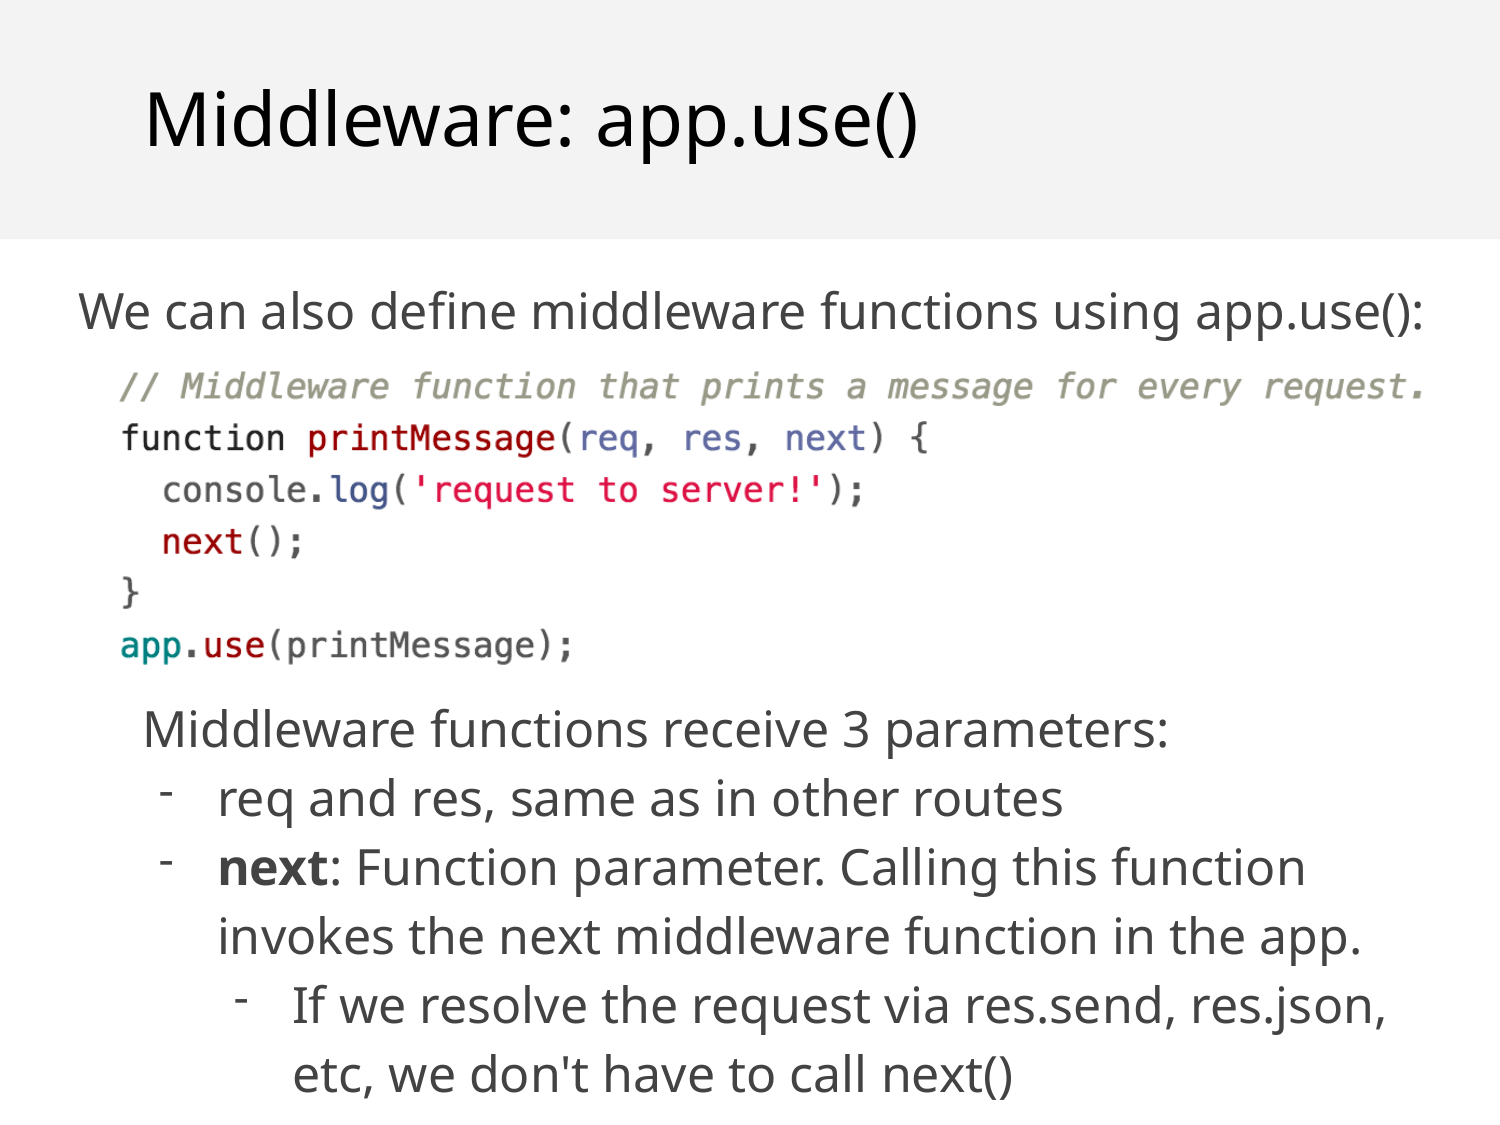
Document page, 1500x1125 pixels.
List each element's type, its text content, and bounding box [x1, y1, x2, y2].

picture [89, 351, 1441, 681]
list Middleware functions receive 3 parameters: req and res, same as in other routes next: Function parameter. Calling this function invokes the next middleware function in the app. If we resolve the request via res.send, res.json, etc, we don't have to call next() [127, 673, 1406, 1068]
list We can also define middleware functions using app.use(): [63, 255, 1500, 650]
title Middleware: app.use() [128, 56, 1372, 183]
